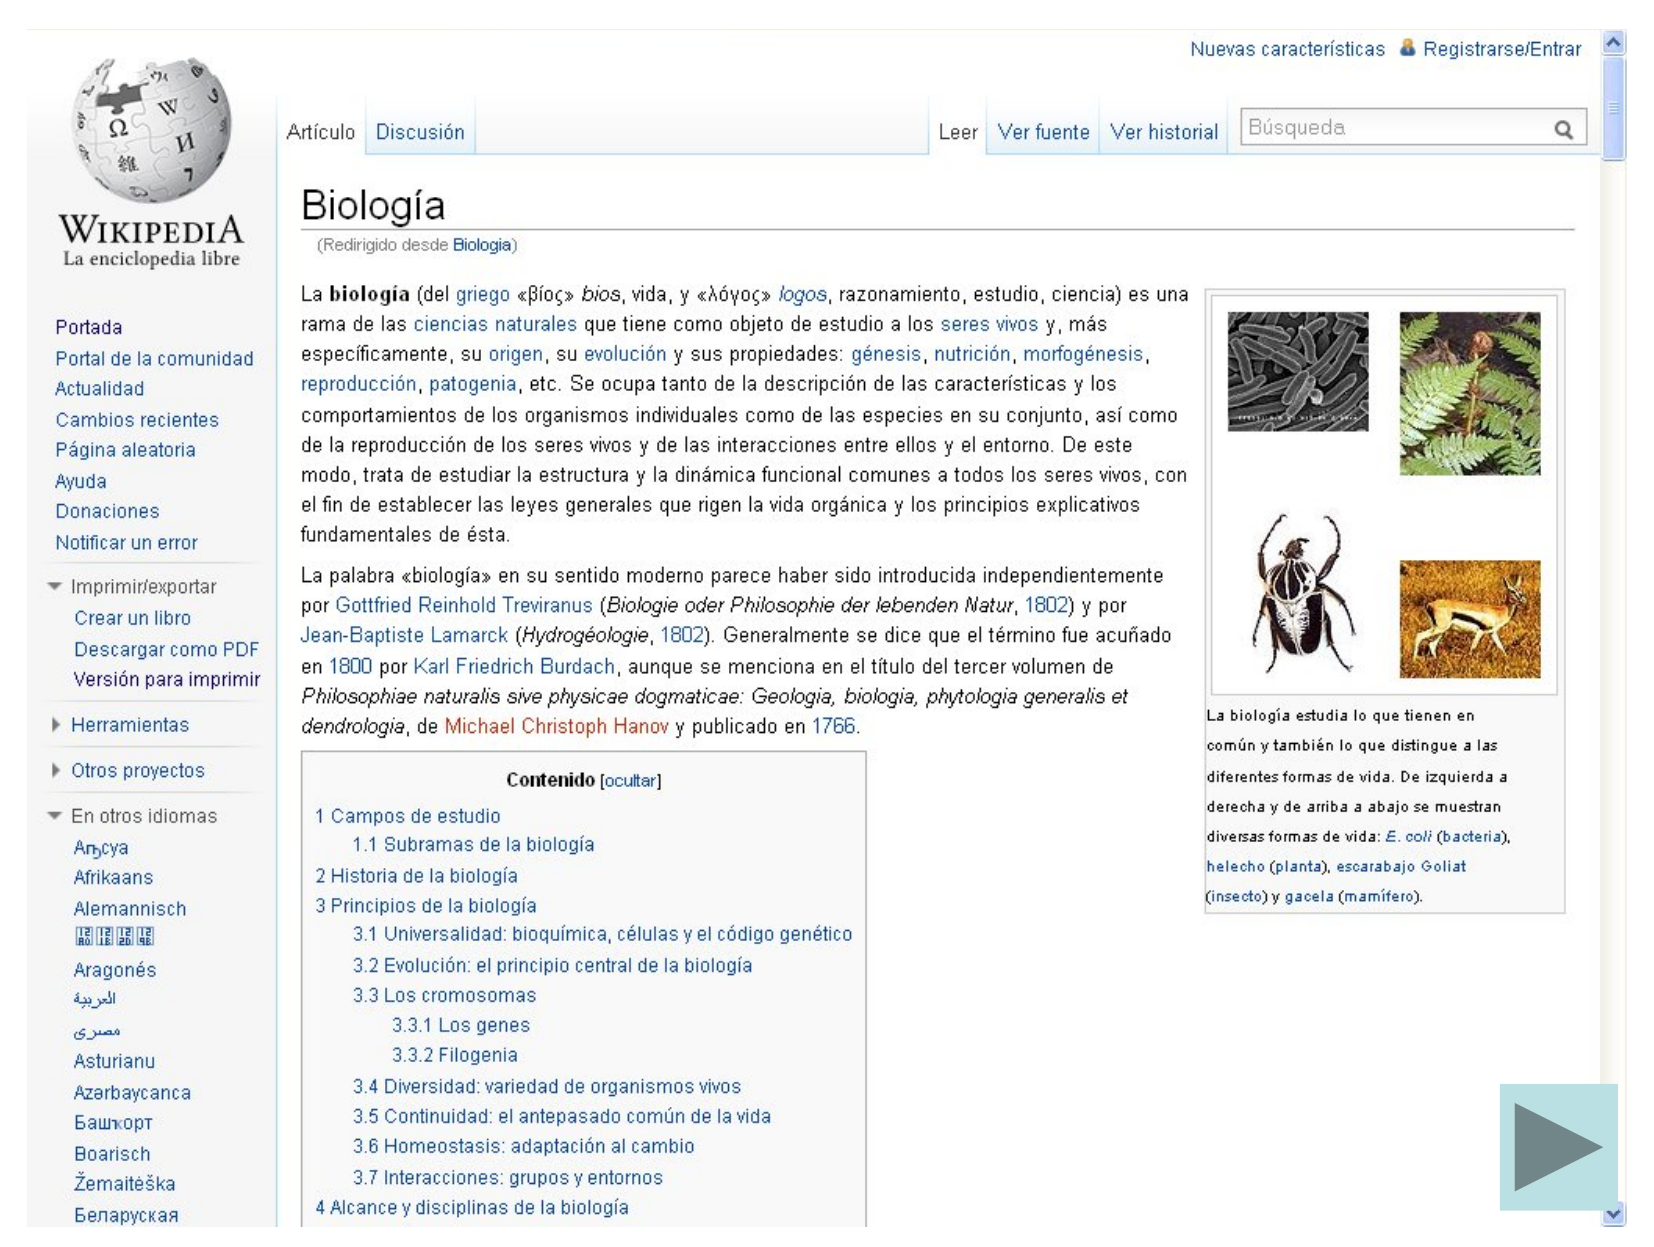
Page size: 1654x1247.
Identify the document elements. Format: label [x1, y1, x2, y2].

text_box [1499, 1083, 1618, 1211]
picture [26, 29, 1627, 1227]
